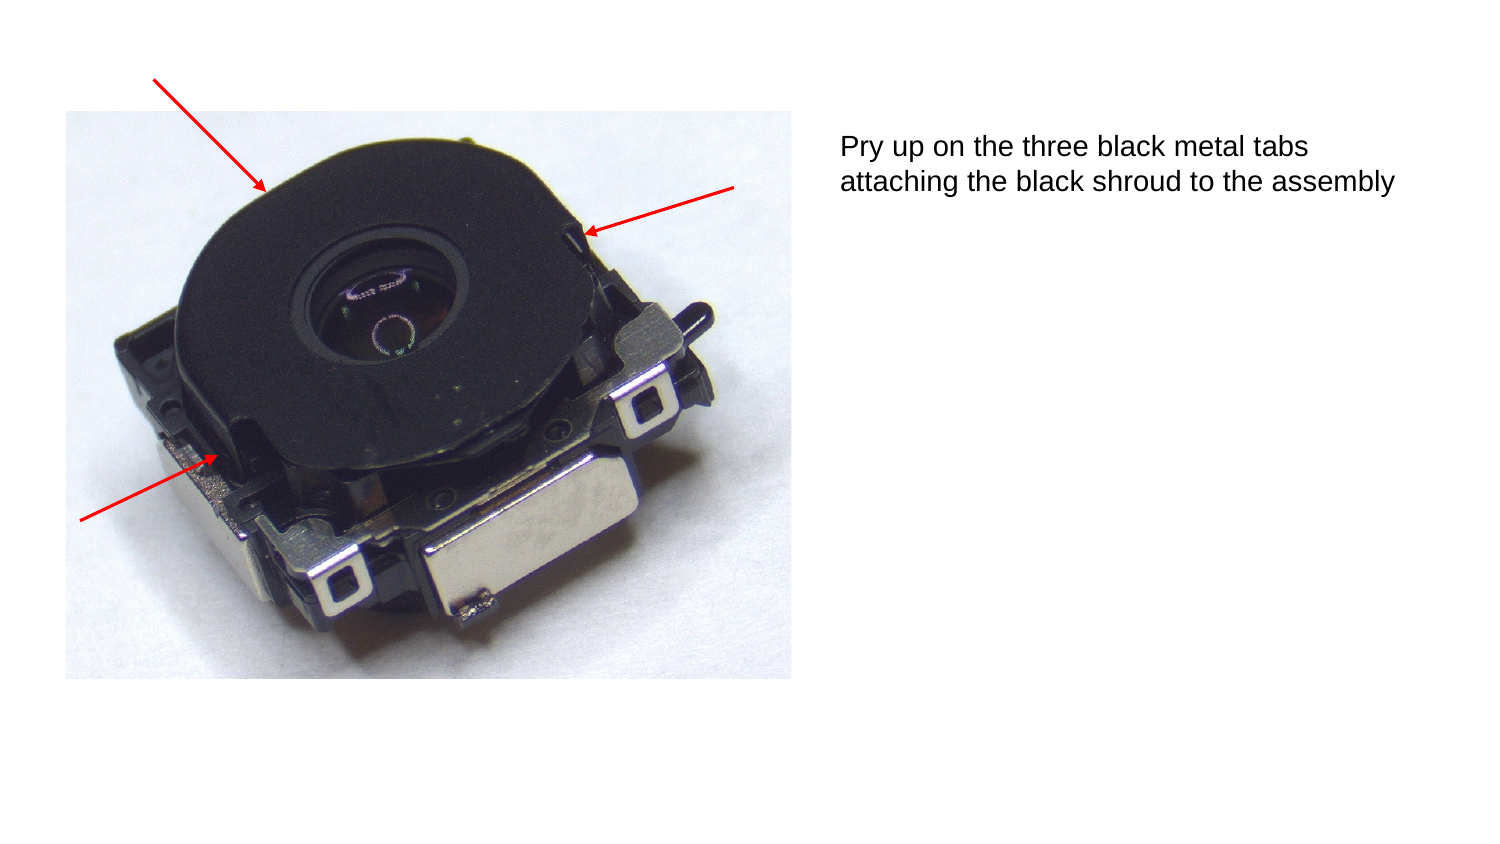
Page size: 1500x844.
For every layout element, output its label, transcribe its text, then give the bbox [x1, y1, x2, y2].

picture [65, 111, 792, 679]
text_box Pry up on the three black metal tabs attaching the black shroud to the assembly [825, 112, 1426, 213]
